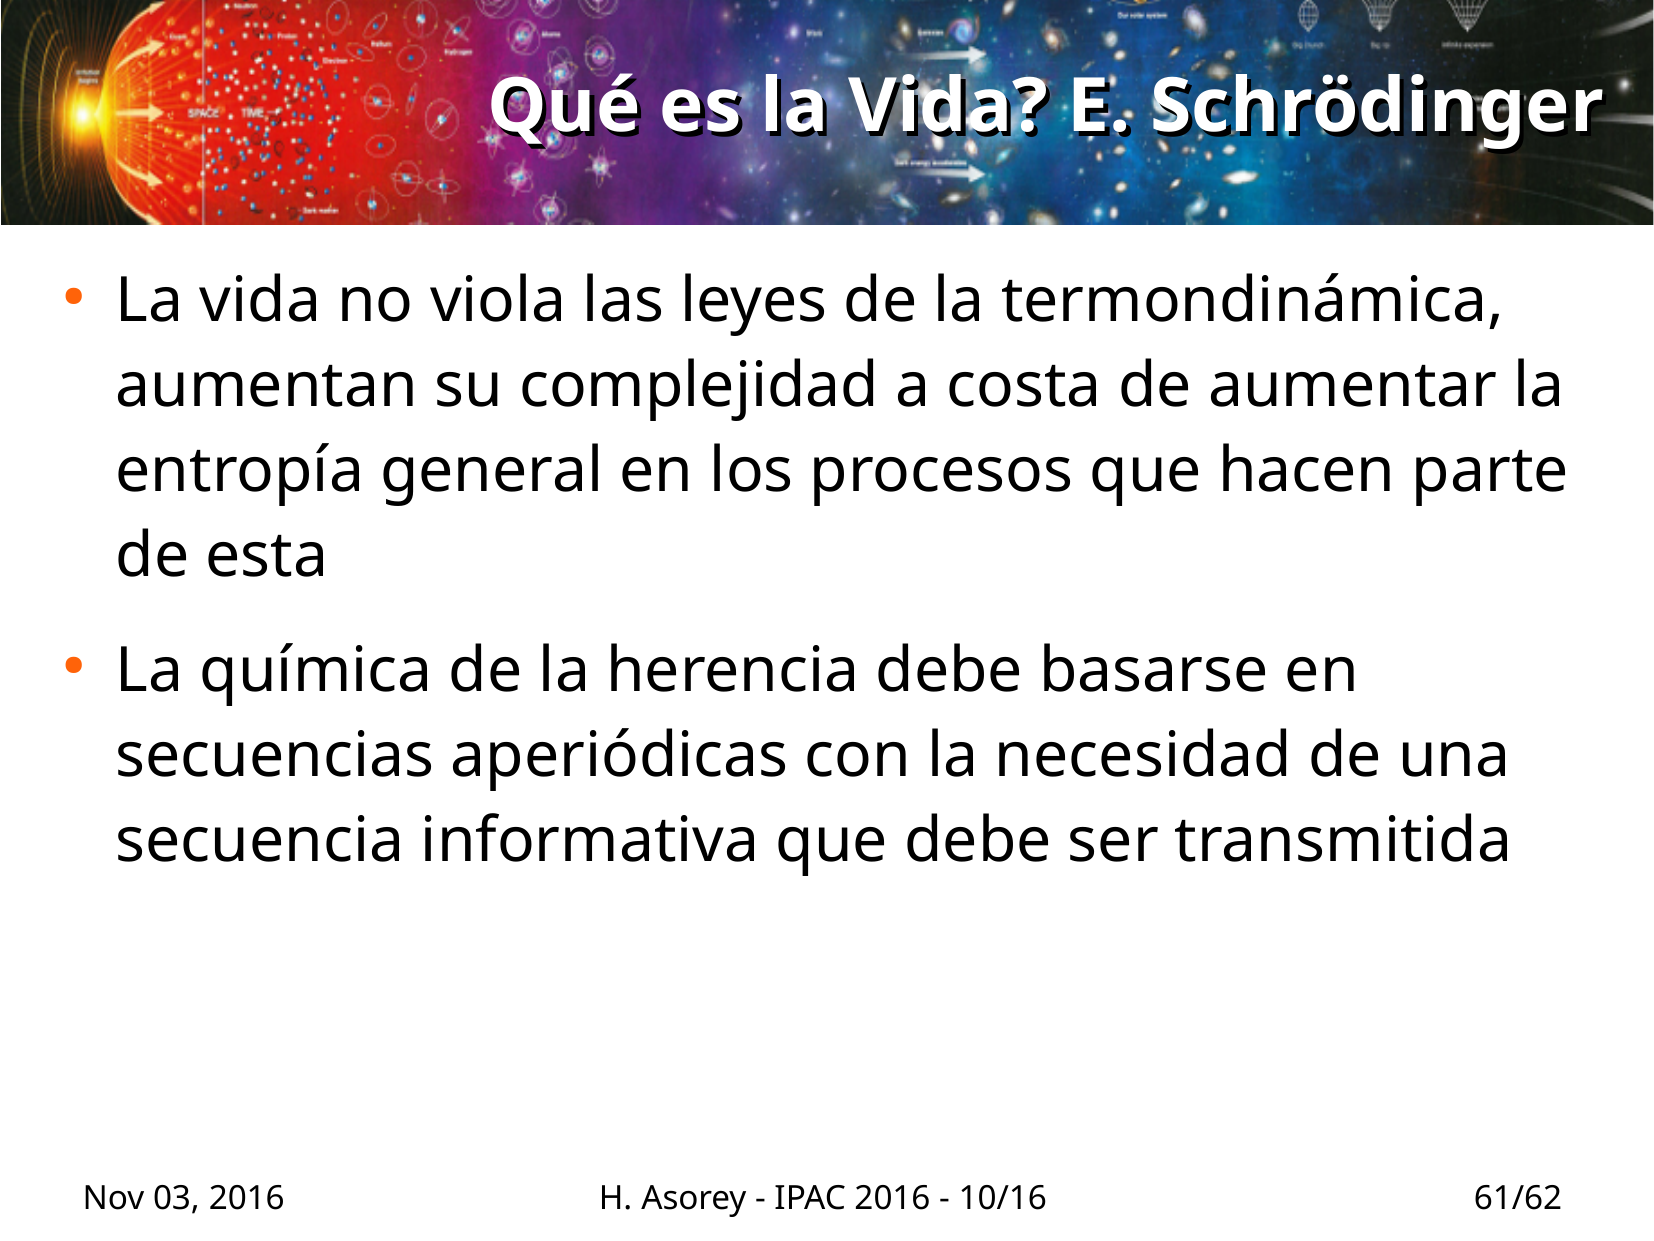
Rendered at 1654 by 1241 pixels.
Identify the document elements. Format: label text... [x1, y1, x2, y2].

list La vida no viola las leyes de la termondinámica, aumentan su complejidad a costa de aumentar la entropía general en los procesos que hacen parte de esta La química de la herencia debe basarse en secuencias aperiódicas con la necesidad de una secuencia informativa que debe ser transmitida [45, 255, 1606, 1156]
picture [1, 0, 1654, 225]
title Qué es la Vida? E. Schrödinger [45, 15, 1606, 191]
